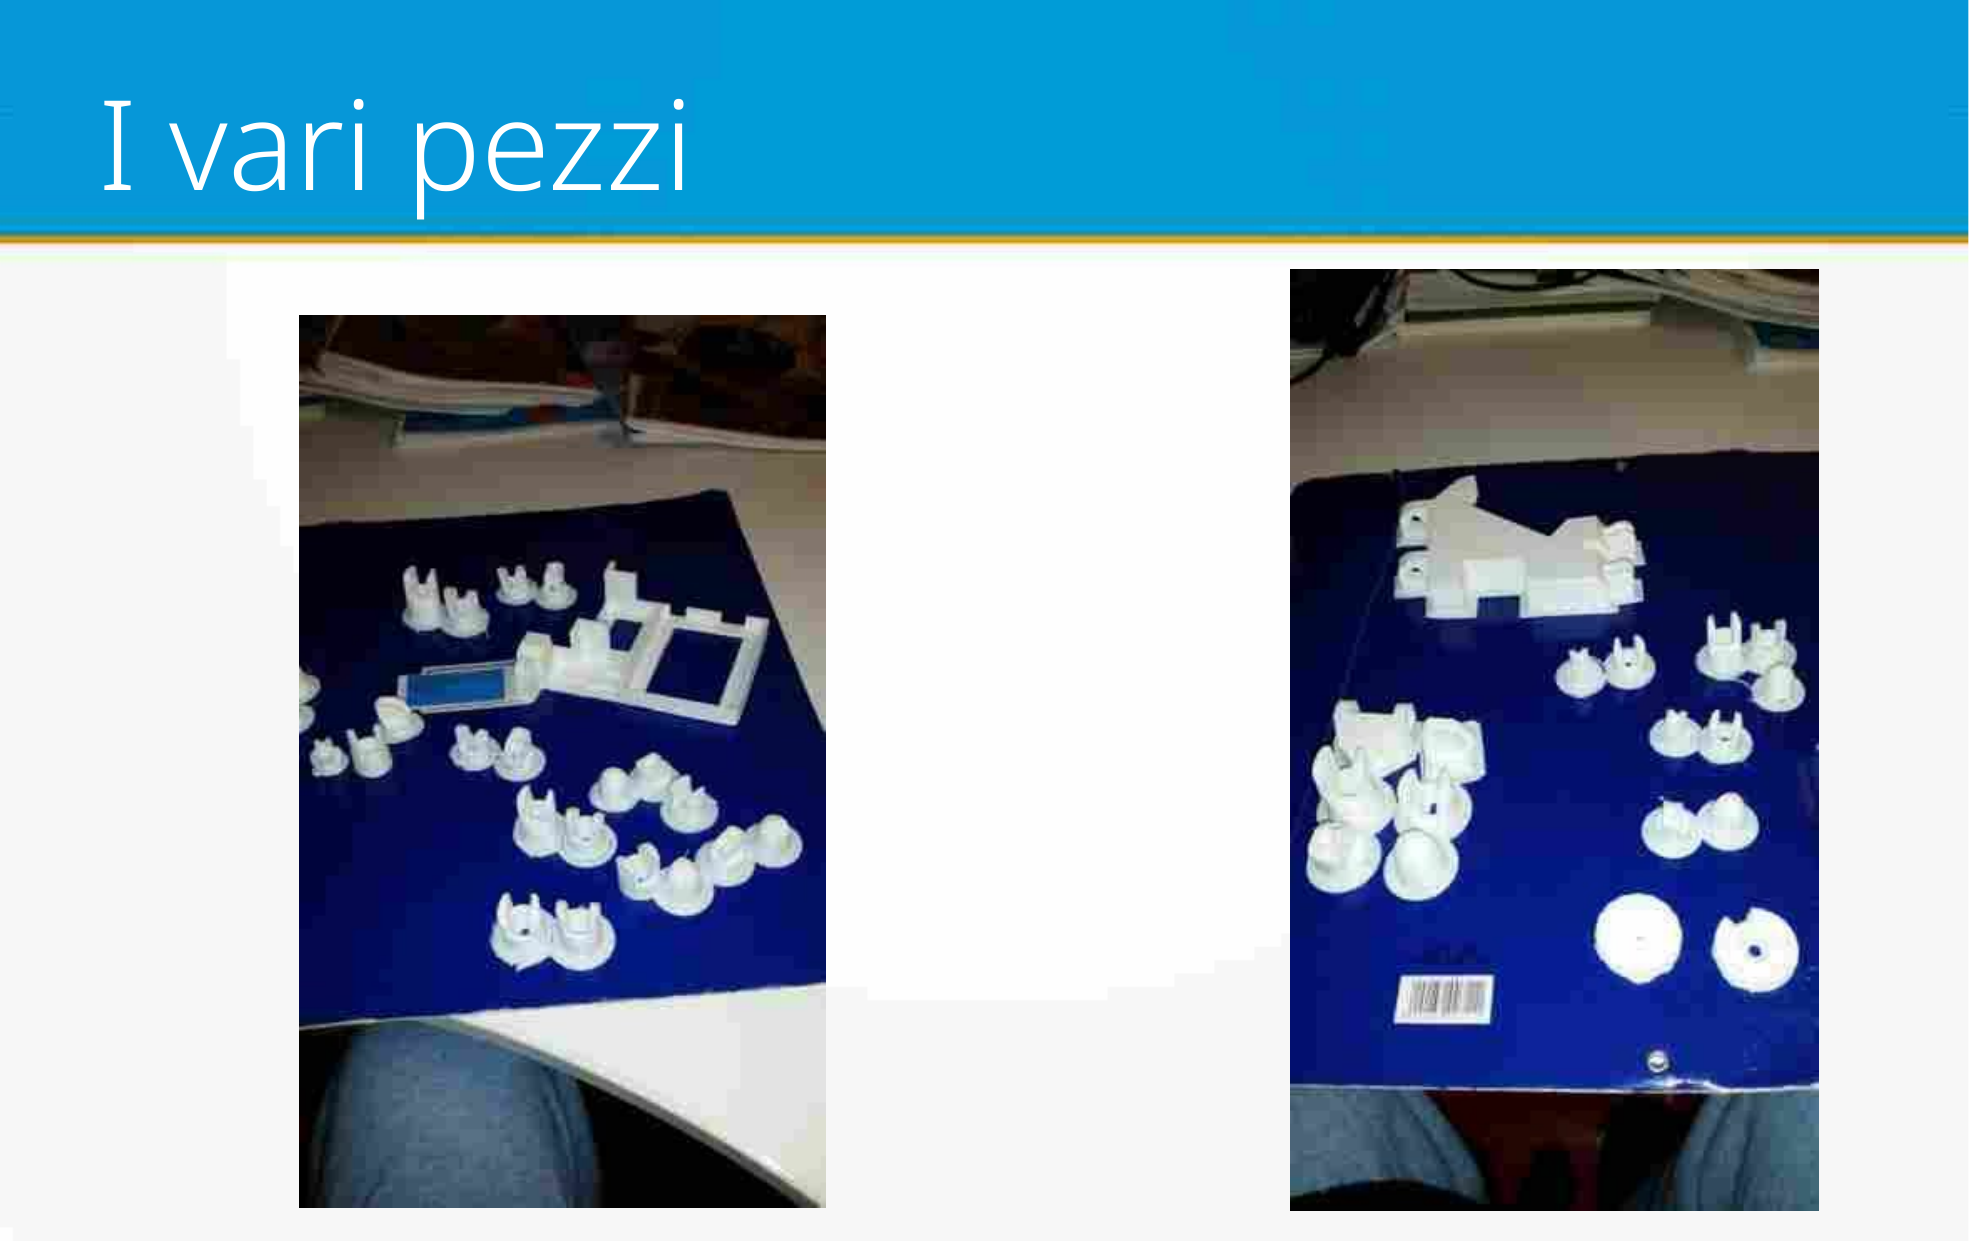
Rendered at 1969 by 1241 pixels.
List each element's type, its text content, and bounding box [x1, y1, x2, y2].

picture [0, 232, 1969, 1241]
title I vari pezzi [98, 19, 1870, 227]
